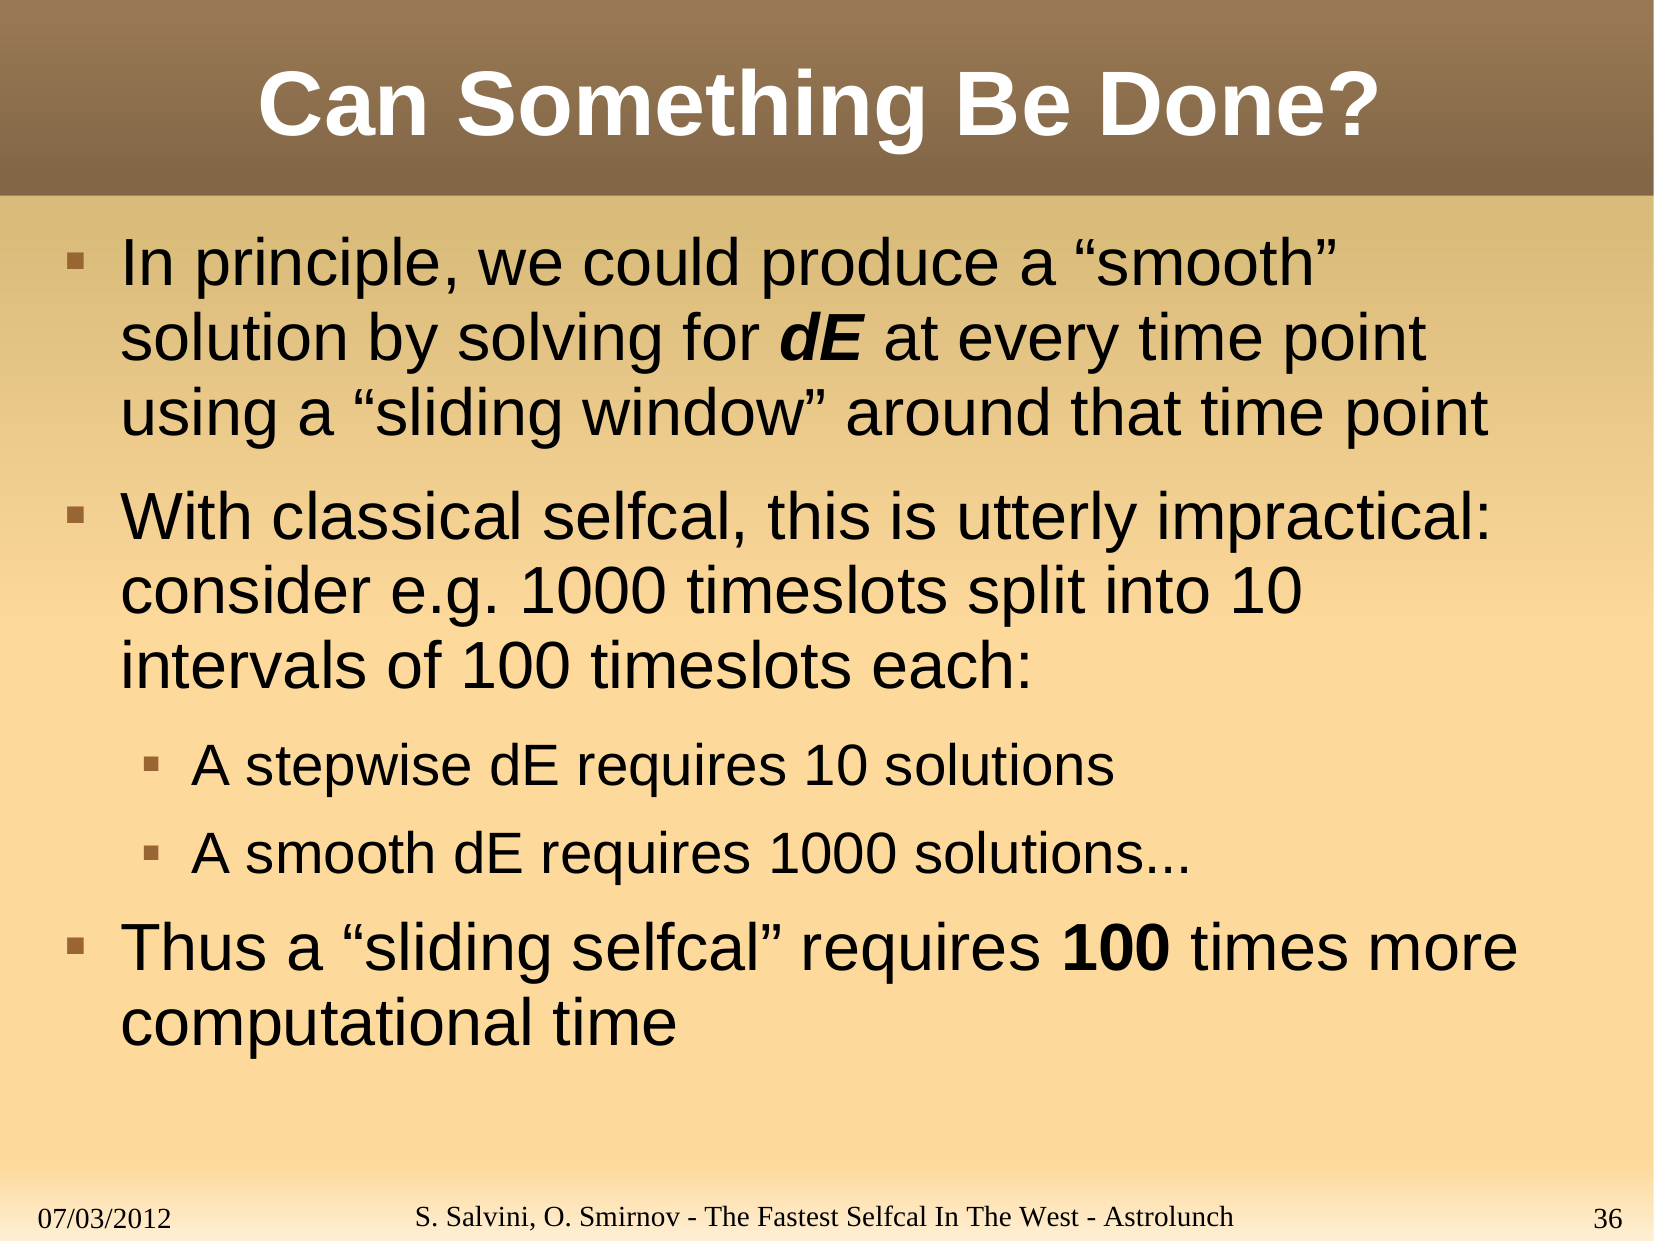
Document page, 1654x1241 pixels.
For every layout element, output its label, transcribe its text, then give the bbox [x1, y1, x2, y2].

list In principle, we could produce a “smooth” solution by solving for dE at every time point using a “sliding window” around that time point With classical selfcal, this is utterly impractical: consider e.g. 1000 timeslots split into 10 intervals of 100 timeslots each: A stepwise dE requires 10 solutions A smooth dE requires 1000 solutions... Thus a “sliding selfcal” requires 100 times more computational time [49, 225, 1538, 1060]
picture [0, 0, 1654, 1241]
title Can Something Be Done? [76, 7, 1565, 200]
